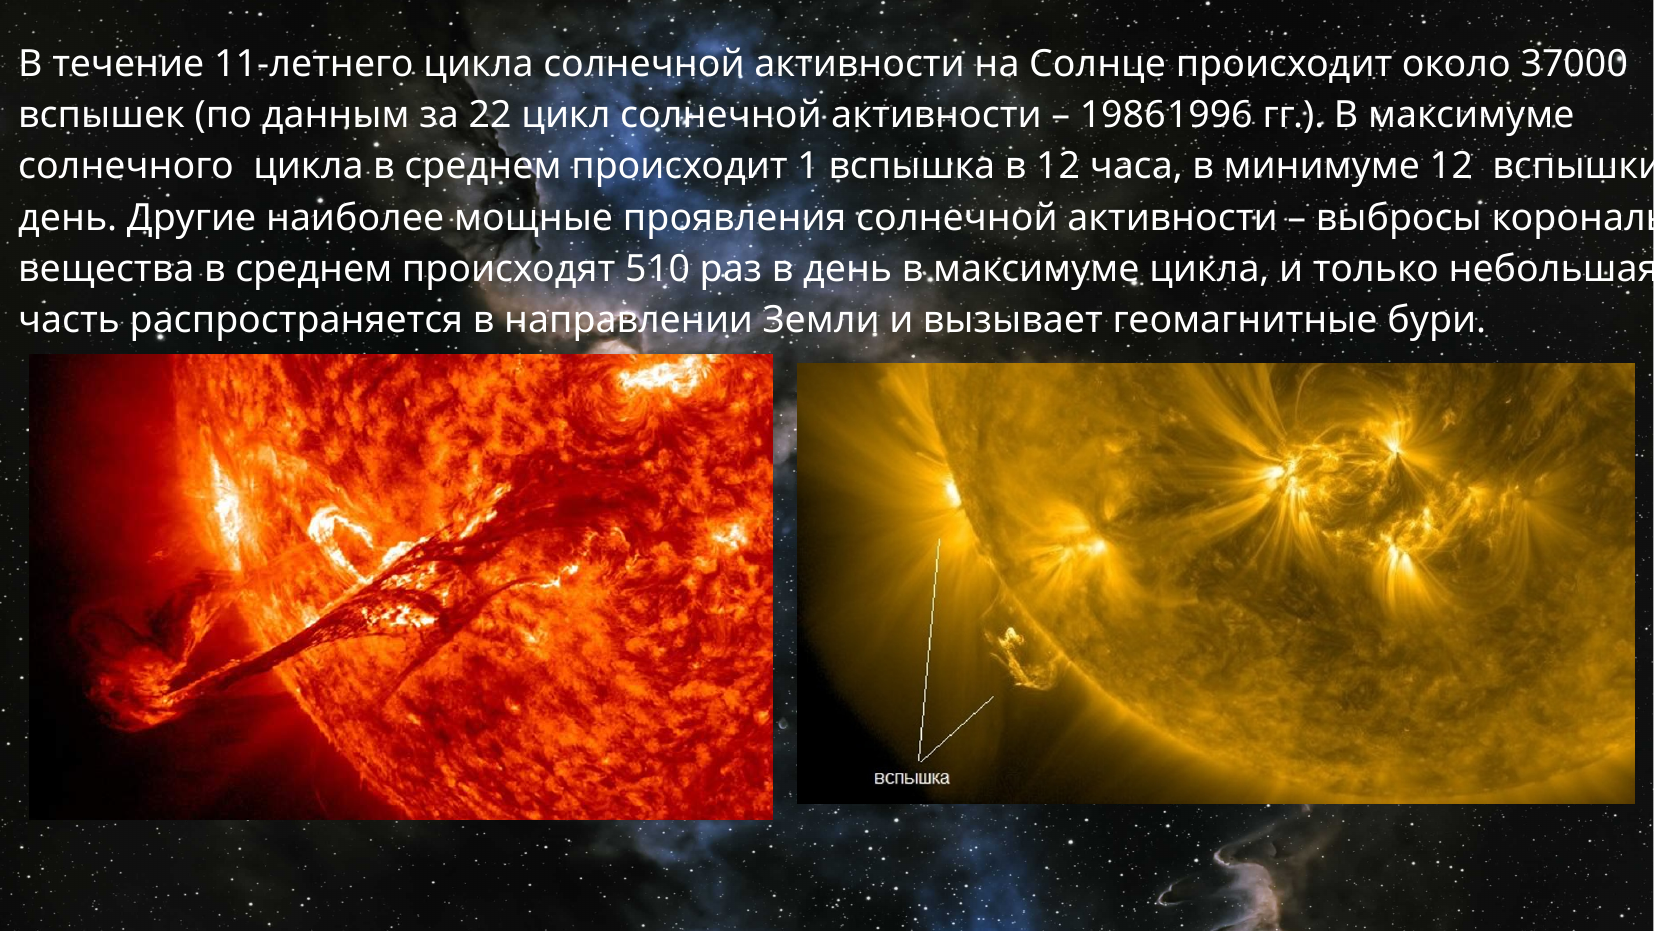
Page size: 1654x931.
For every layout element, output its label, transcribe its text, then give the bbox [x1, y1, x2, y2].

text_box В течение 11-­летнего цикла солнечной активности на Солнце происходит около 37000 вспышек (по данным за 22 цикл солнечной активности – 1986­1996 гг.). В максимуме солнечного цикла в среднем происходит 1 вспышка в 1­2 часа, в минимуме 1­2 вспышки в день. Другие наиболее мощные проявления солнечной активности – выбросы коронального вещества в среднем происходят 5­10 раз в день в максимуме цикла, и только небольшая их часть распространяется в направлении Земли и вызывает геомагнитные бури. [3, 29, 1571, 319]
picture [1642, 264, 1651, 270]
picture [0, 0, 1654, 931]
